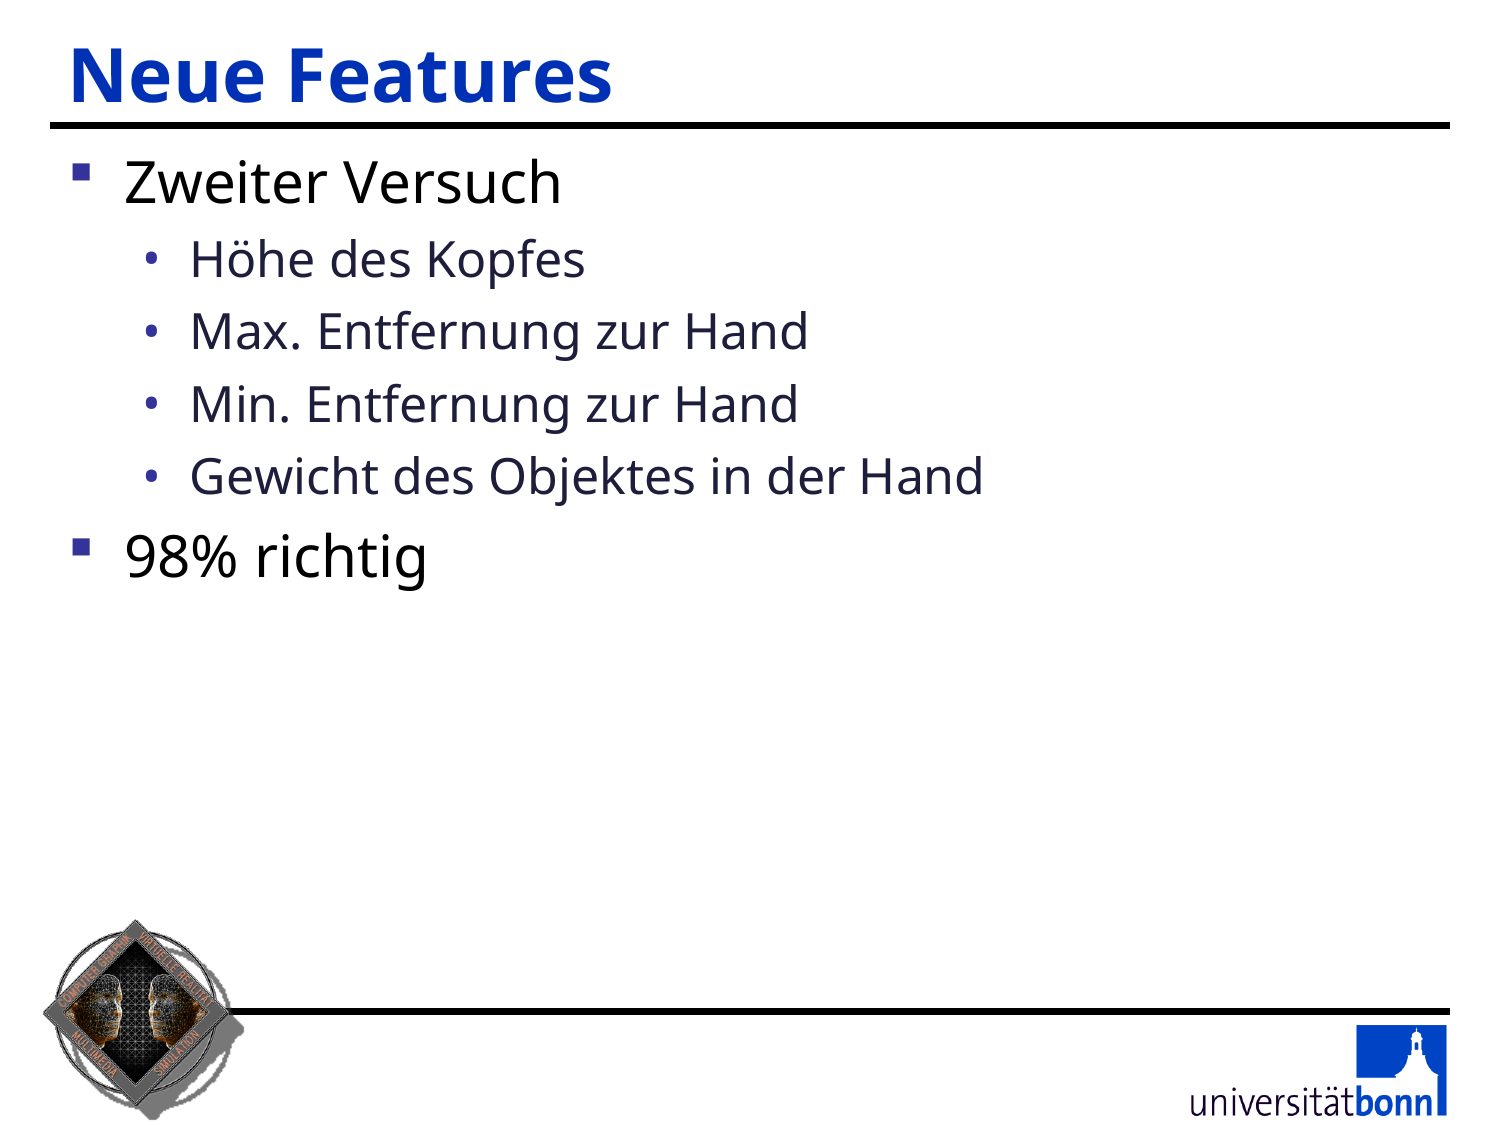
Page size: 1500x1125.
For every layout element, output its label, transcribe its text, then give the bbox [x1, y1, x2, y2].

picture [1189, 1023, 1448, 1117]
picture [41, 917, 229, 1106]
title Neue Features [53, 18, 1447, 126]
list Zweiter Versuch Höhe des Kopfes Max. Entfernung zur Hand Min. Entfernung zur Hand Gewicht des Objektes in der Hand 98% richtig [53, 137, 1430, 886]
